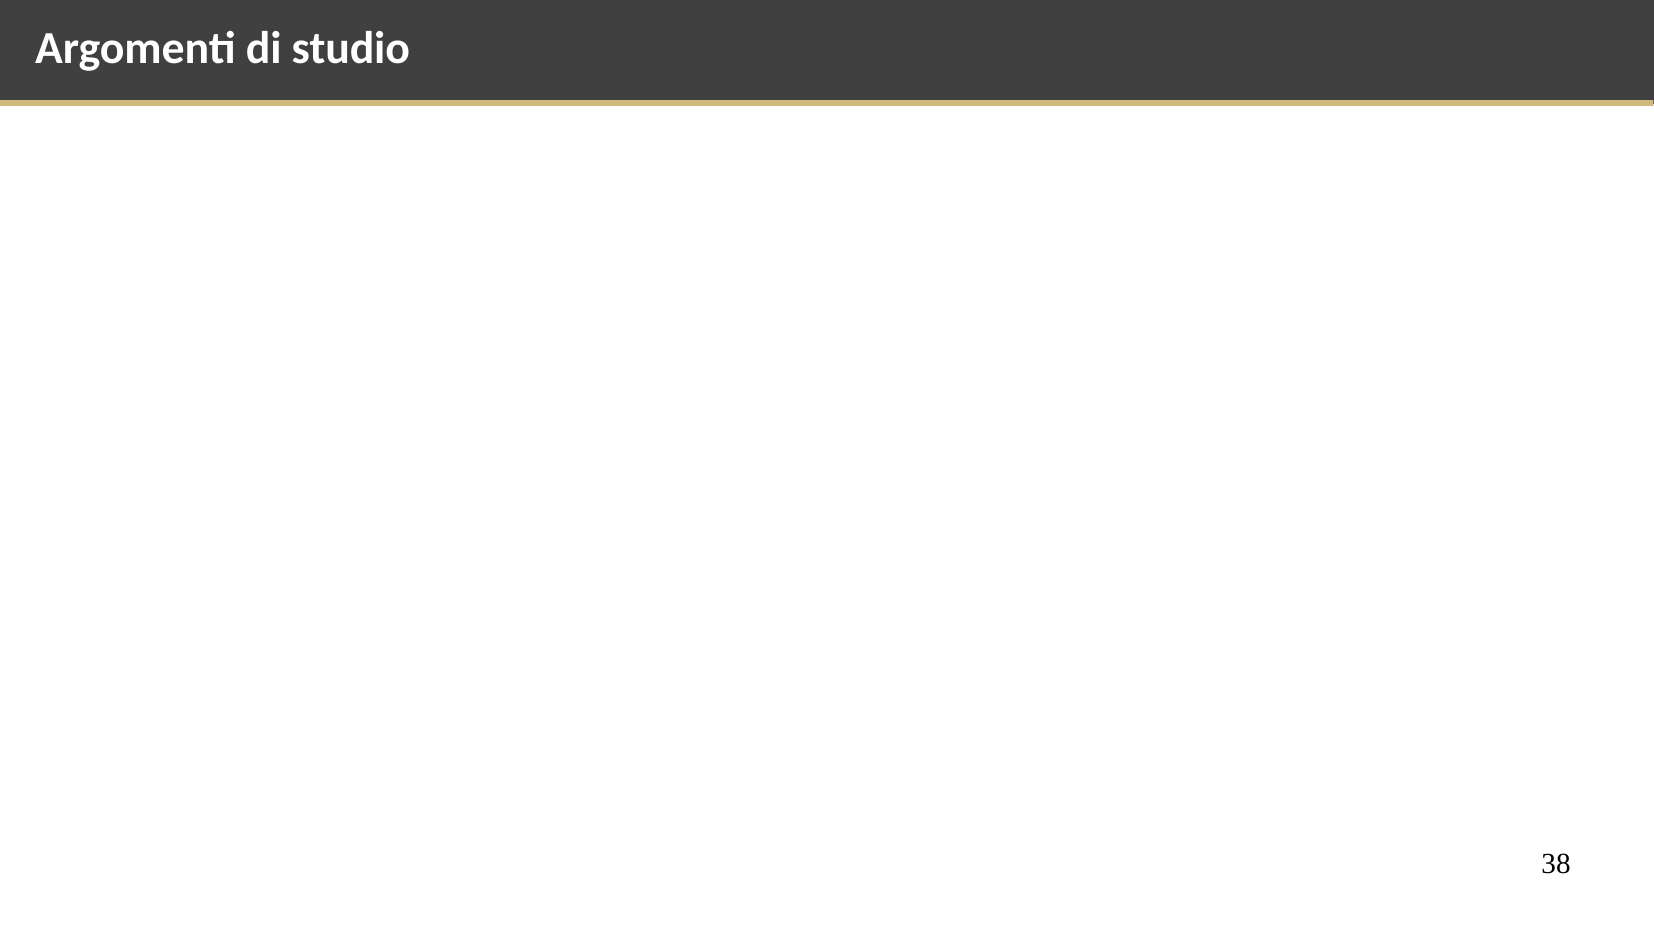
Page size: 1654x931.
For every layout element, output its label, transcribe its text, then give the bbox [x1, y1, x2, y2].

text_box Argomenti di studio [0, 0, 1654, 100]
